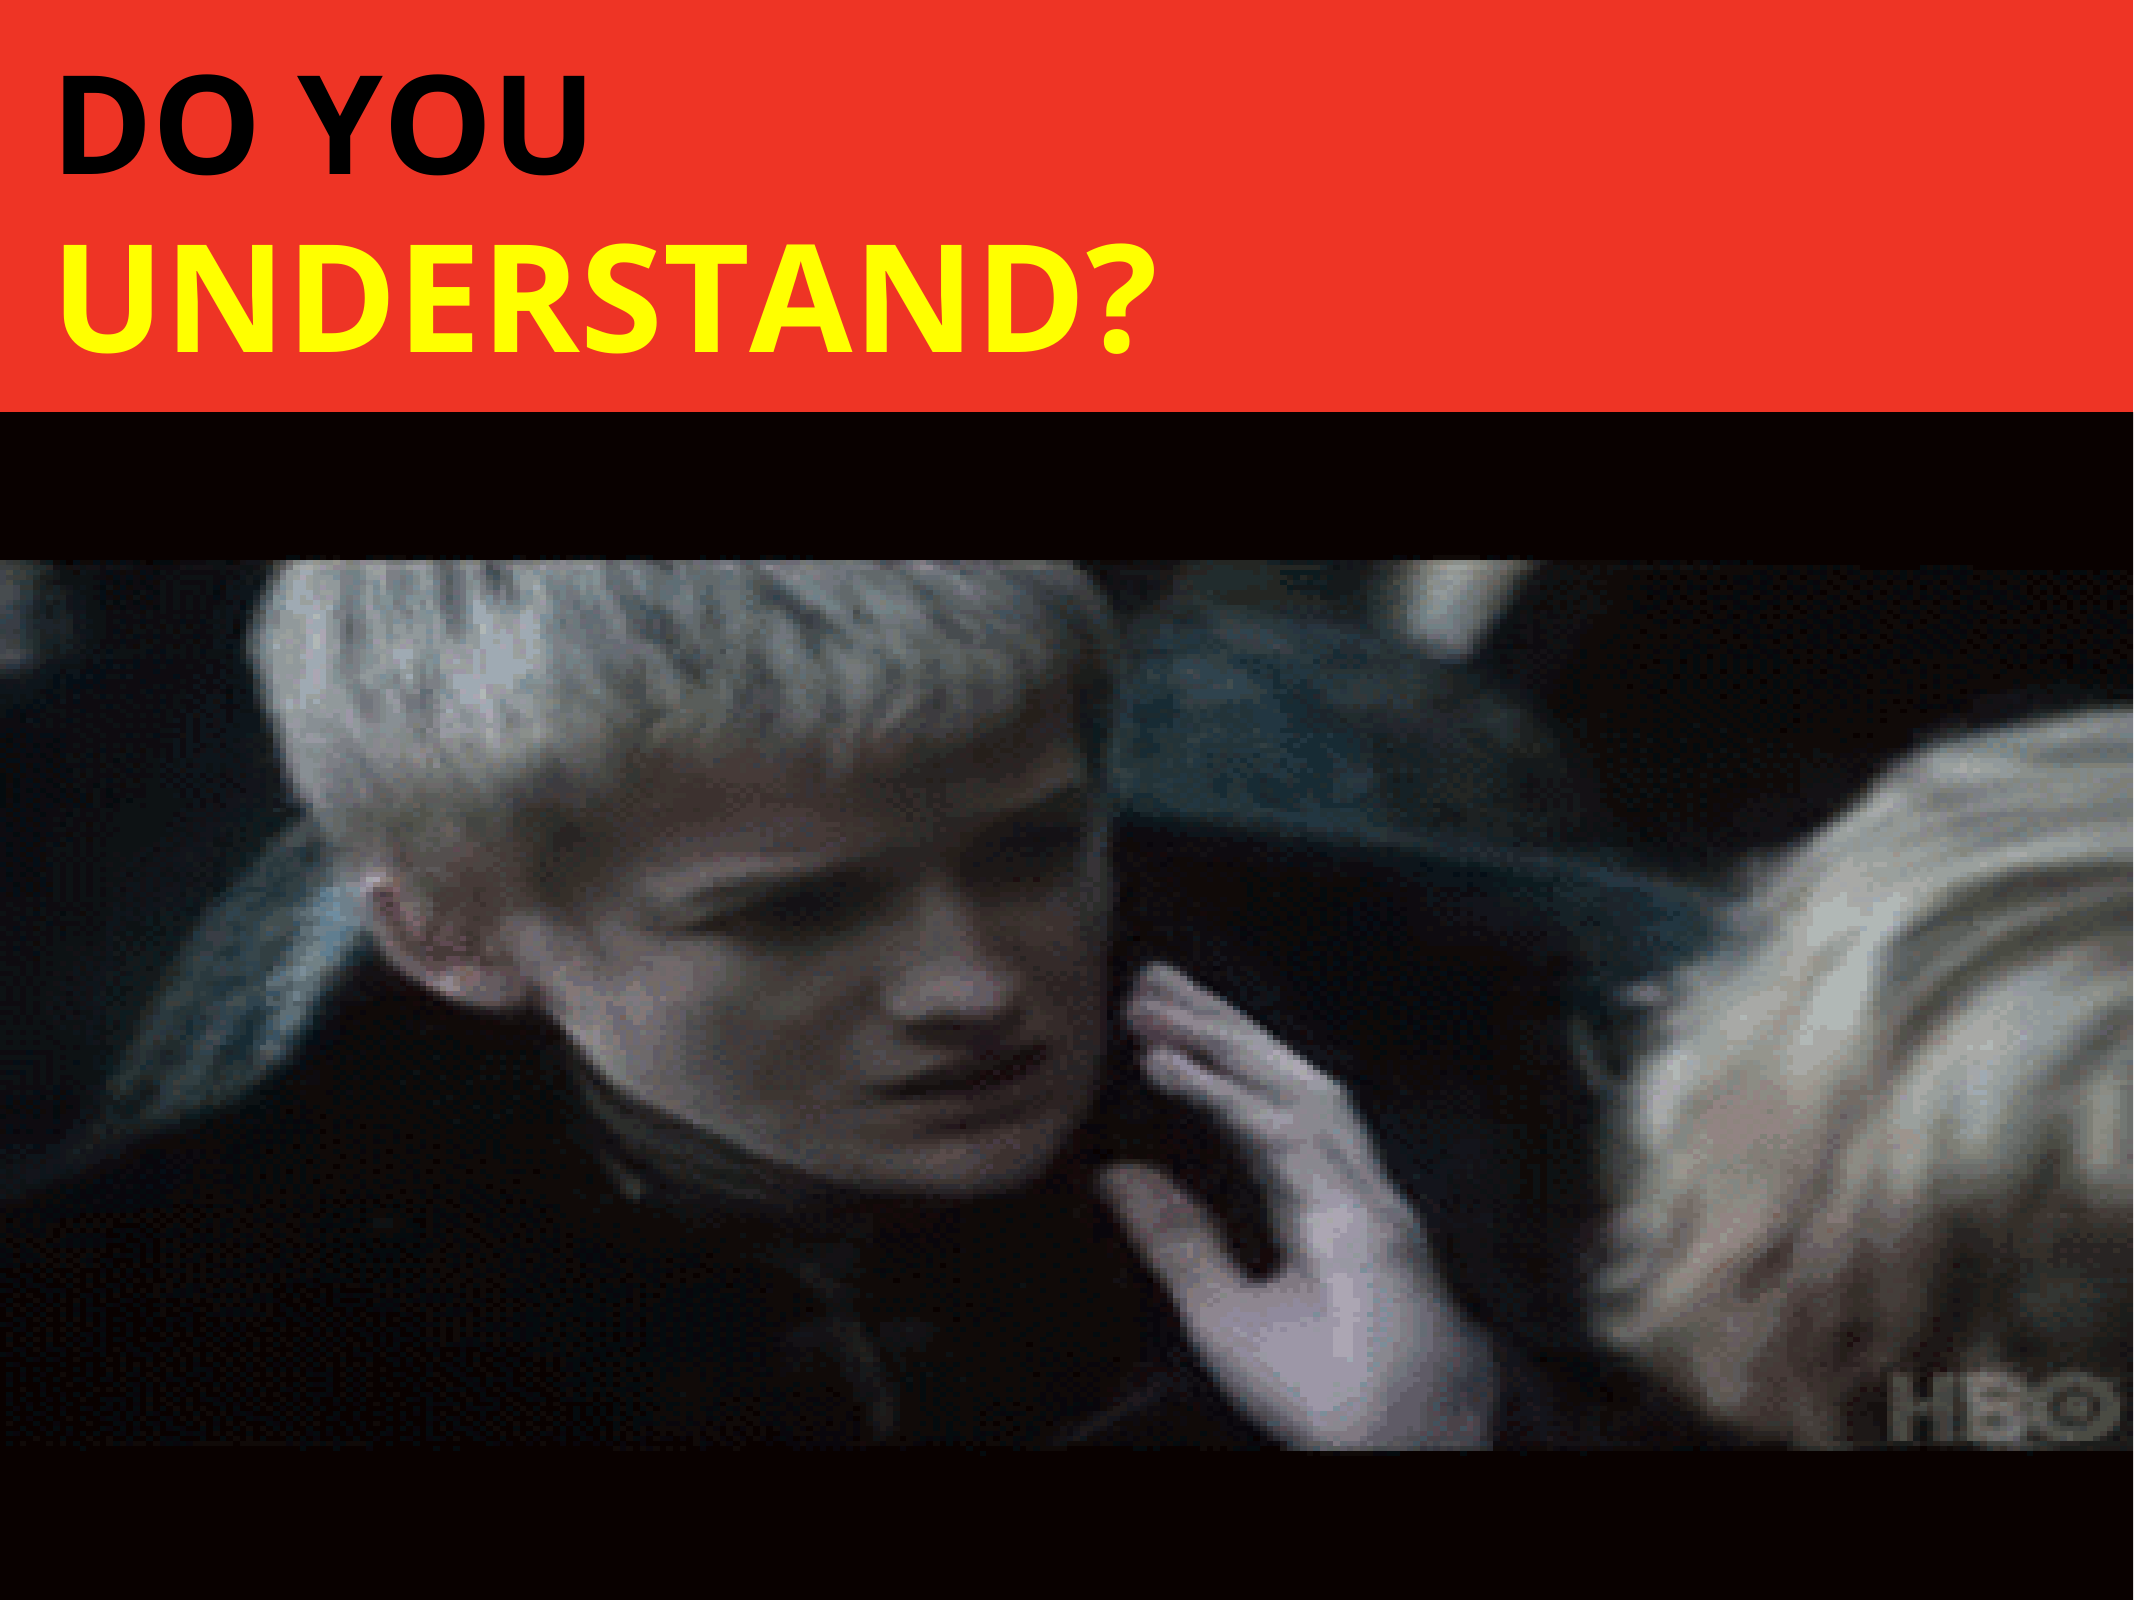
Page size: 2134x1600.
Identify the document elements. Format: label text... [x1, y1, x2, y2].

picture [0, 412, 2134, 1600]
text_box DO YOU UNDERSTAND? [41, 37, 2134, 412]
